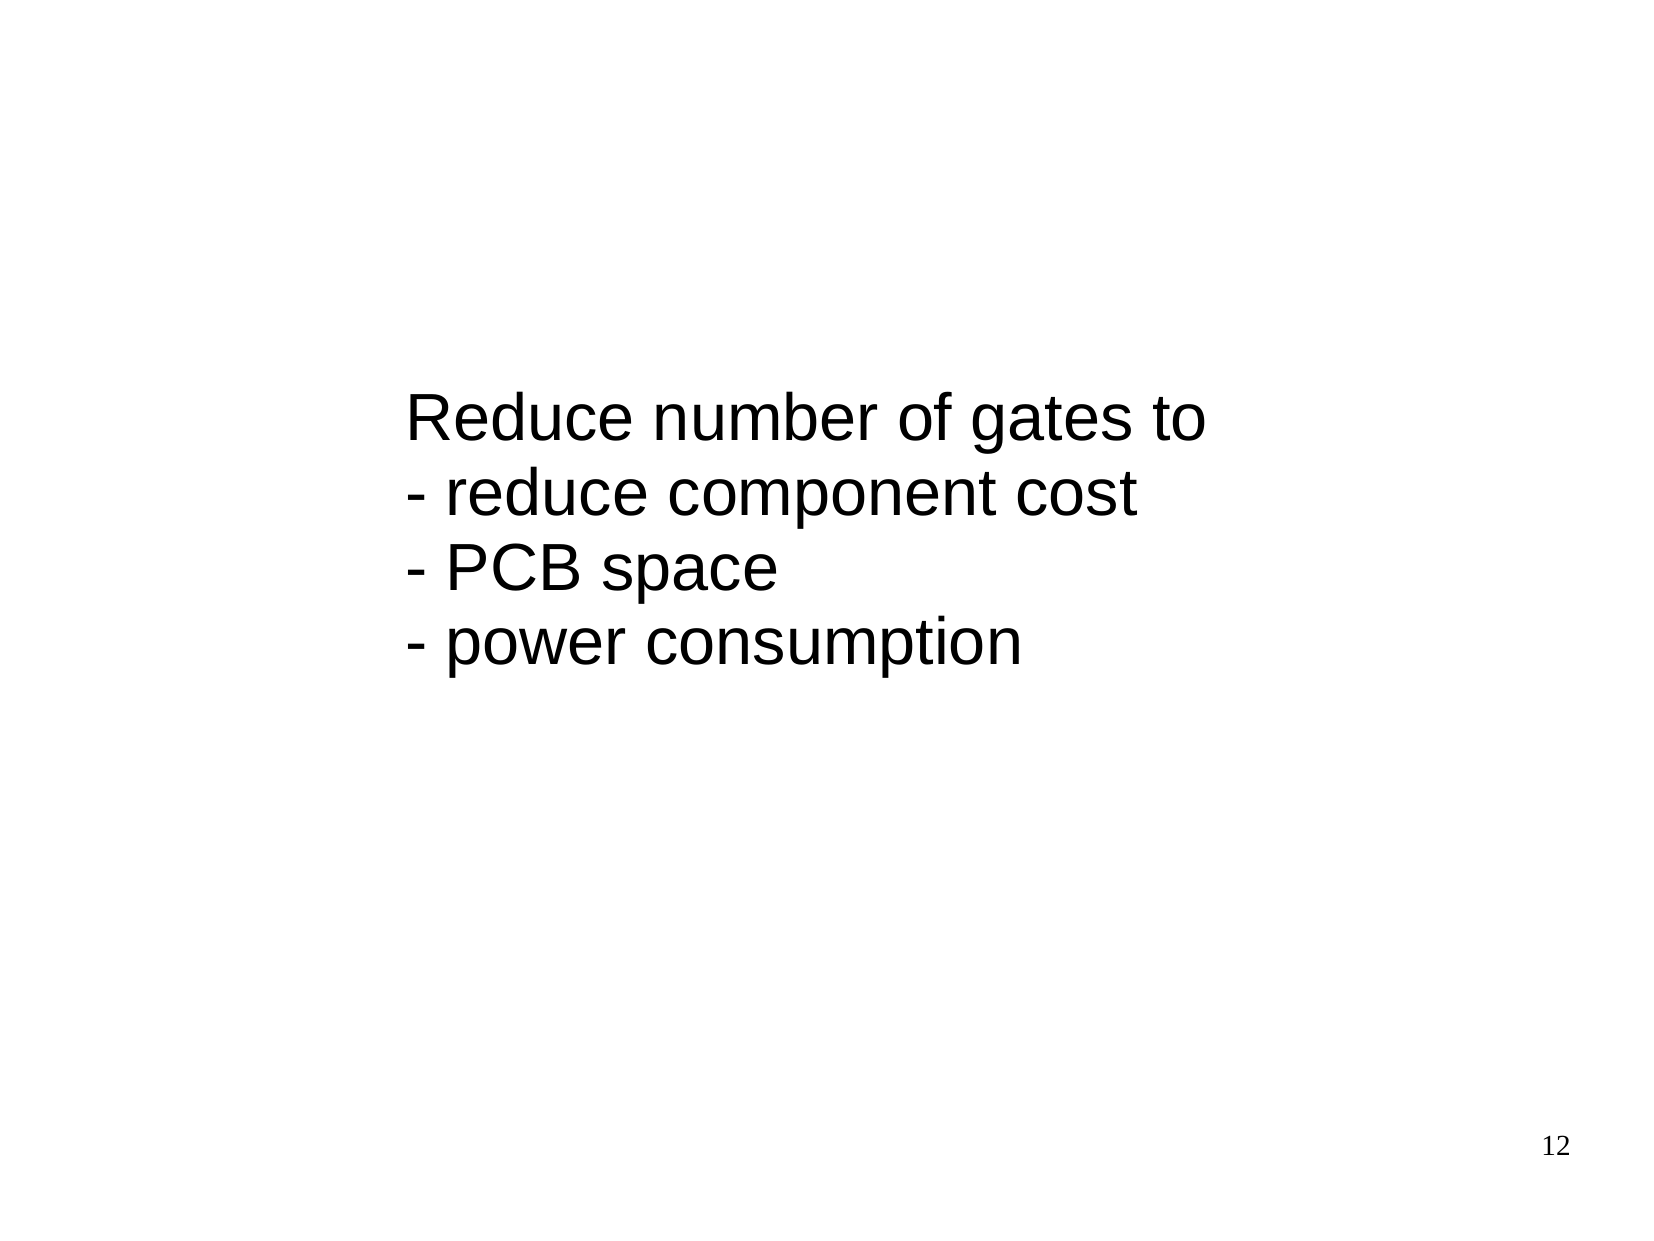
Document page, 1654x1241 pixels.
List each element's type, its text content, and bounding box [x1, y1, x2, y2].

subtitle Reduce number of gates to - reduce component cost - PCB space - power consumption [405, 49, 1571, 1010]
